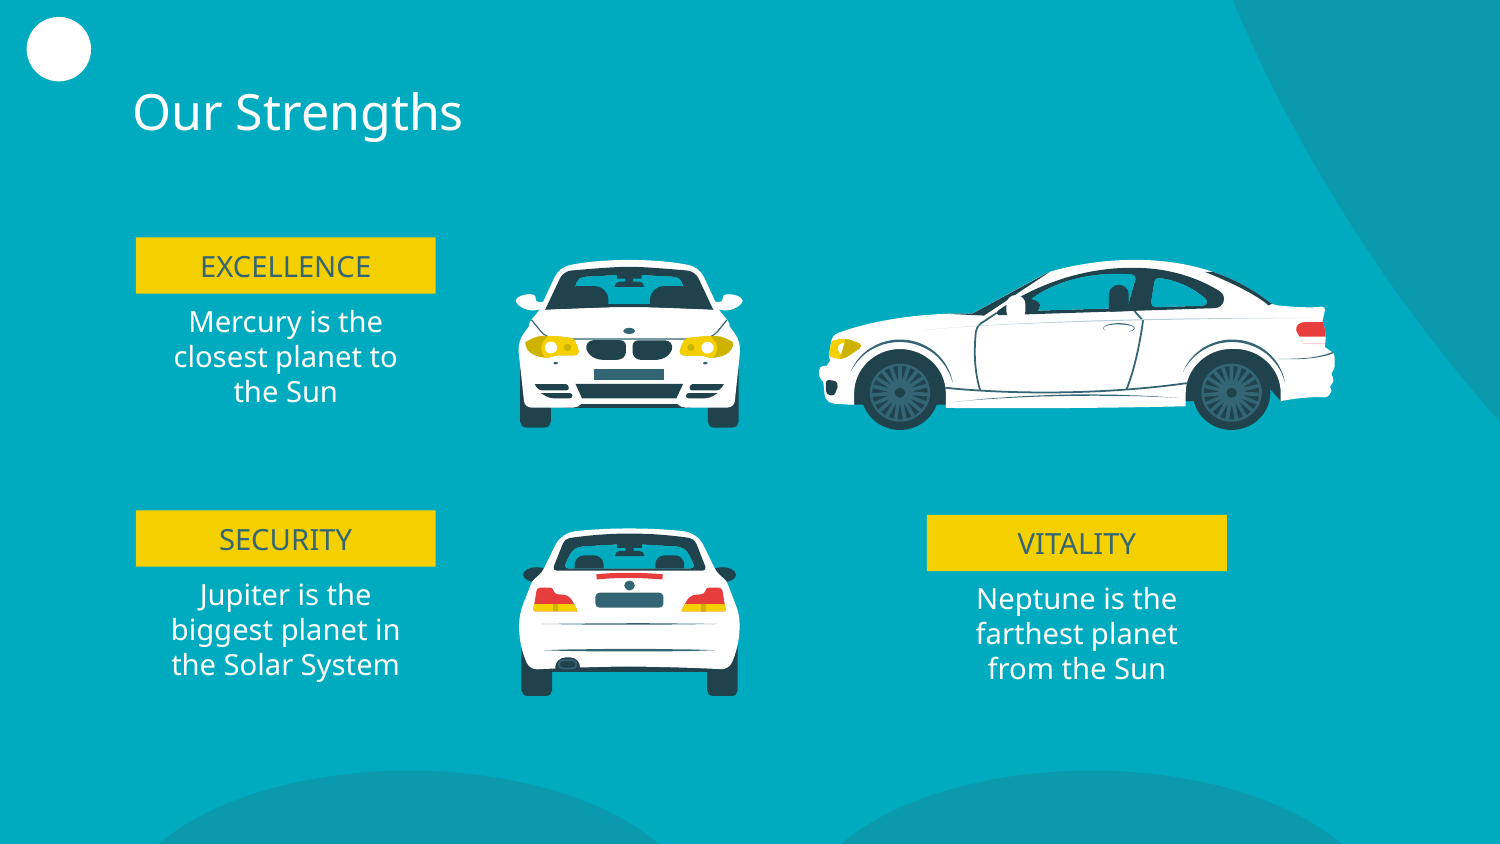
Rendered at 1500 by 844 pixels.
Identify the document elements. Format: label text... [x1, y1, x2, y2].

subtitle Neptune is the farthest planet from the Sun [926, 572, 1227, 710]
title Our Strengths [116, 63, 1383, 158]
text_box SECURITY [135, 510, 436, 567]
text_box [27, 17, 91, 81]
subtitle Jupiter is the biggest planet in the Solar System [135, 567, 436, 706]
text_box [515, 259, 743, 428]
text_box [519, 528, 740, 696]
text_box VITALITY [926, 514, 1227, 572]
text_box [819, 259, 1335, 430]
text_box EXCELLENCE [135, 237, 436, 294]
subtitle Mercury is the closest planet to the Sun [135, 294, 436, 432]
